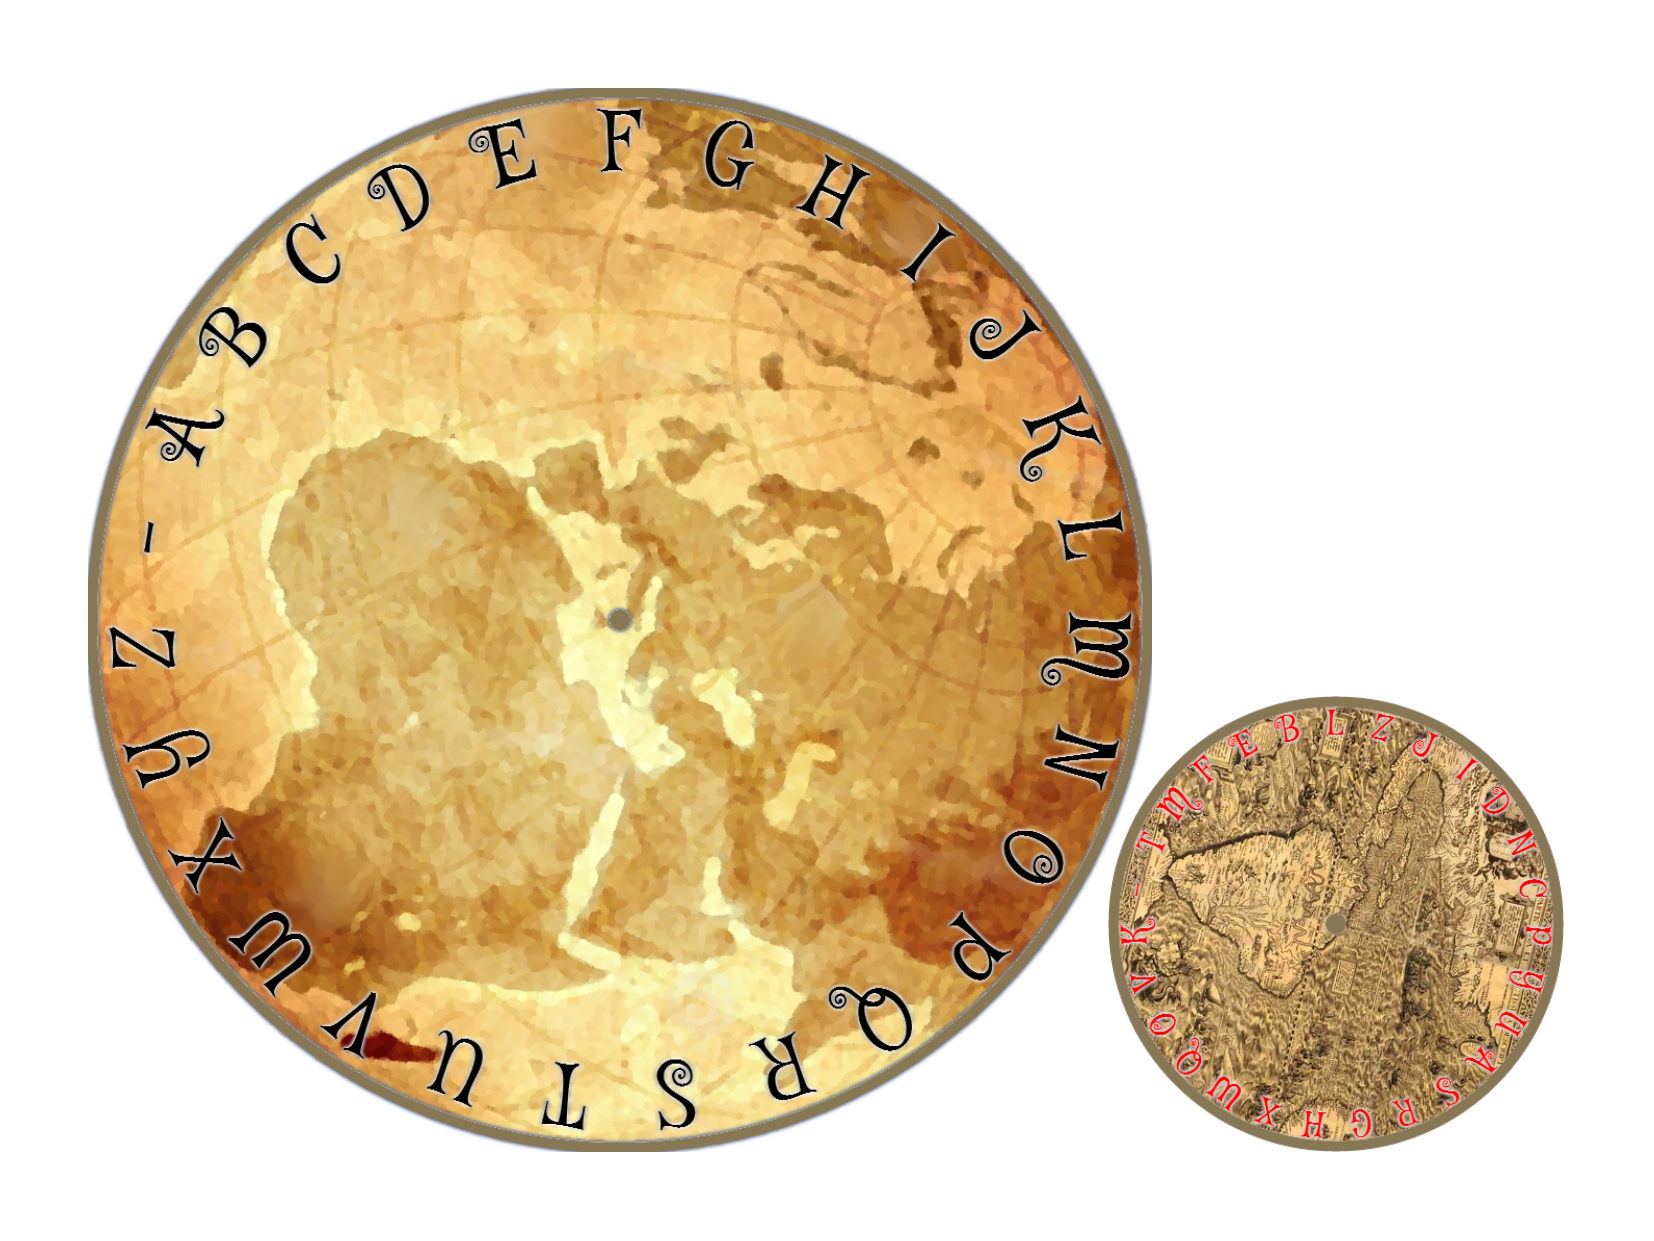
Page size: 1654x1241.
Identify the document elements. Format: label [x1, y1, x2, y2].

picture [88, 88, 1564, 1152]
